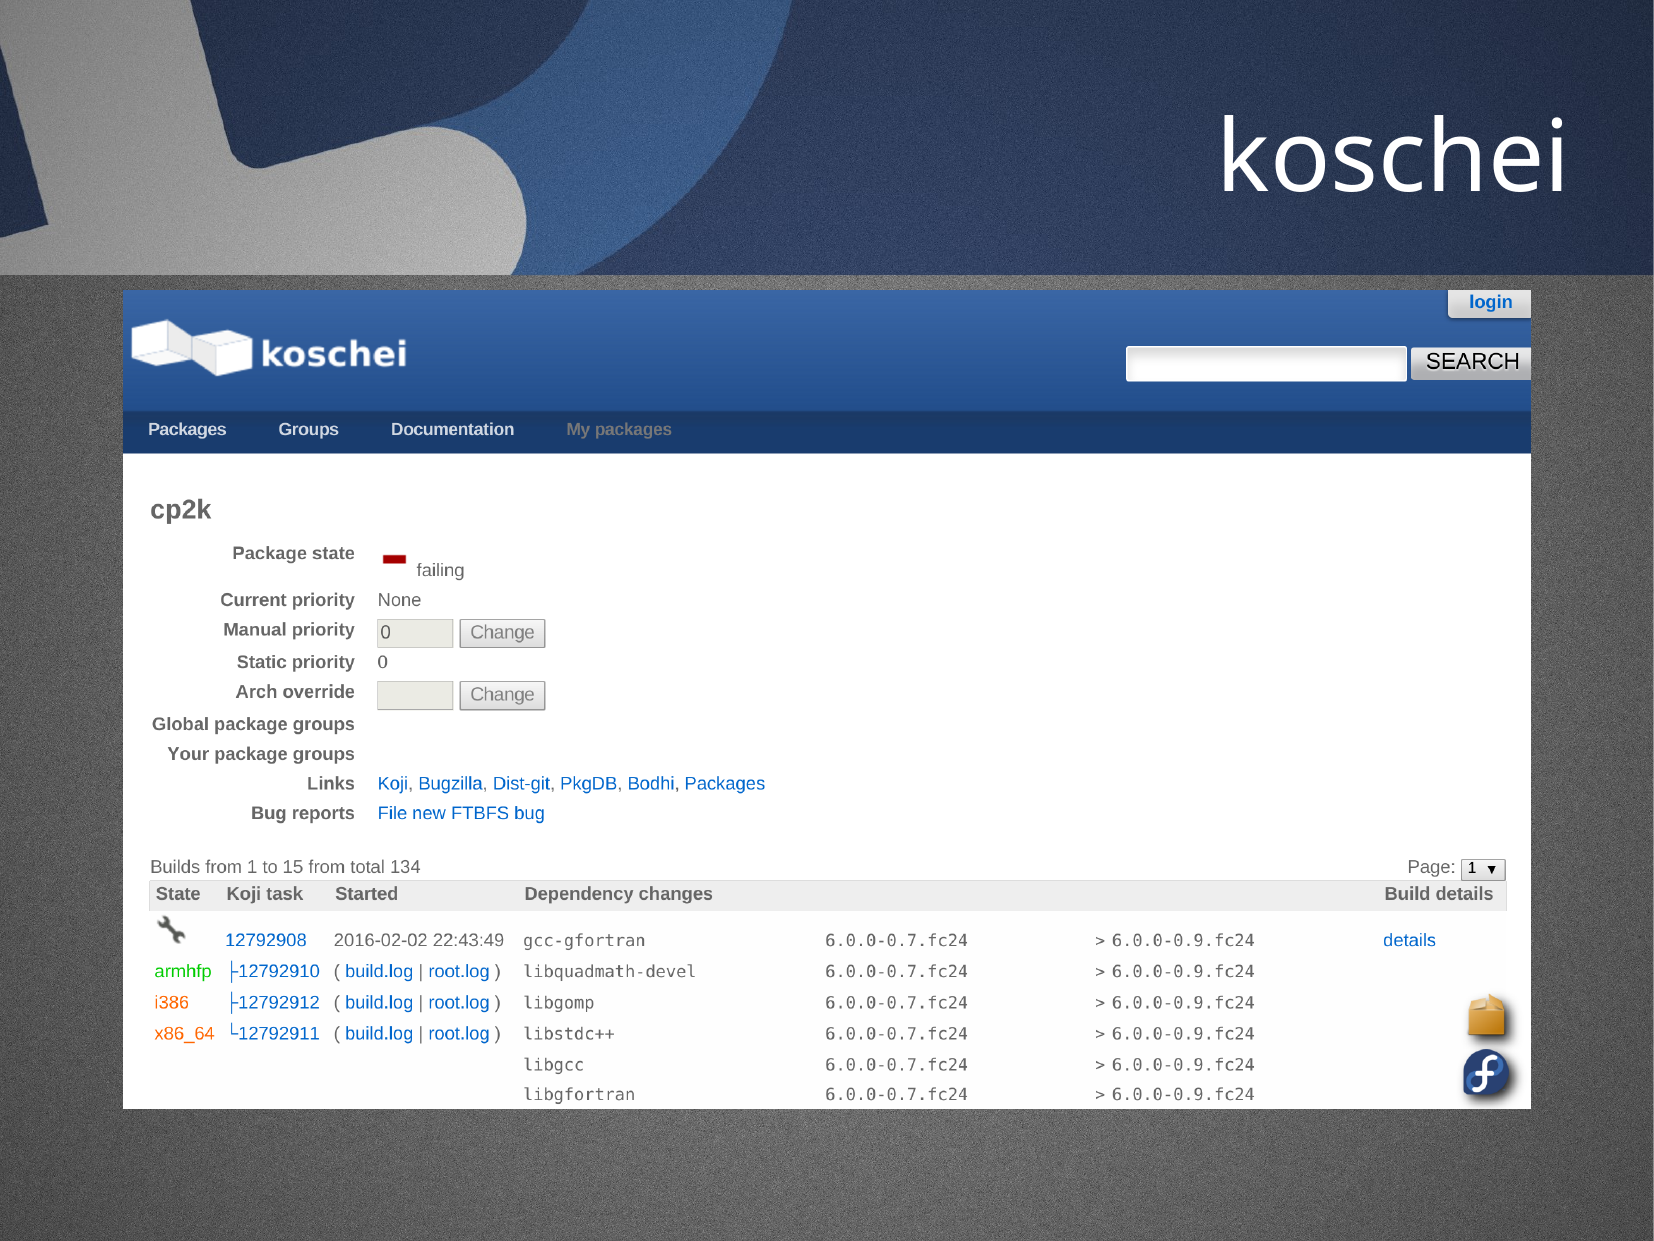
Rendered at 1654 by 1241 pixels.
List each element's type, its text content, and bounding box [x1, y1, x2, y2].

picture [0, 0, 1654, 1241]
title koschei [82, 49, 1571, 257]
